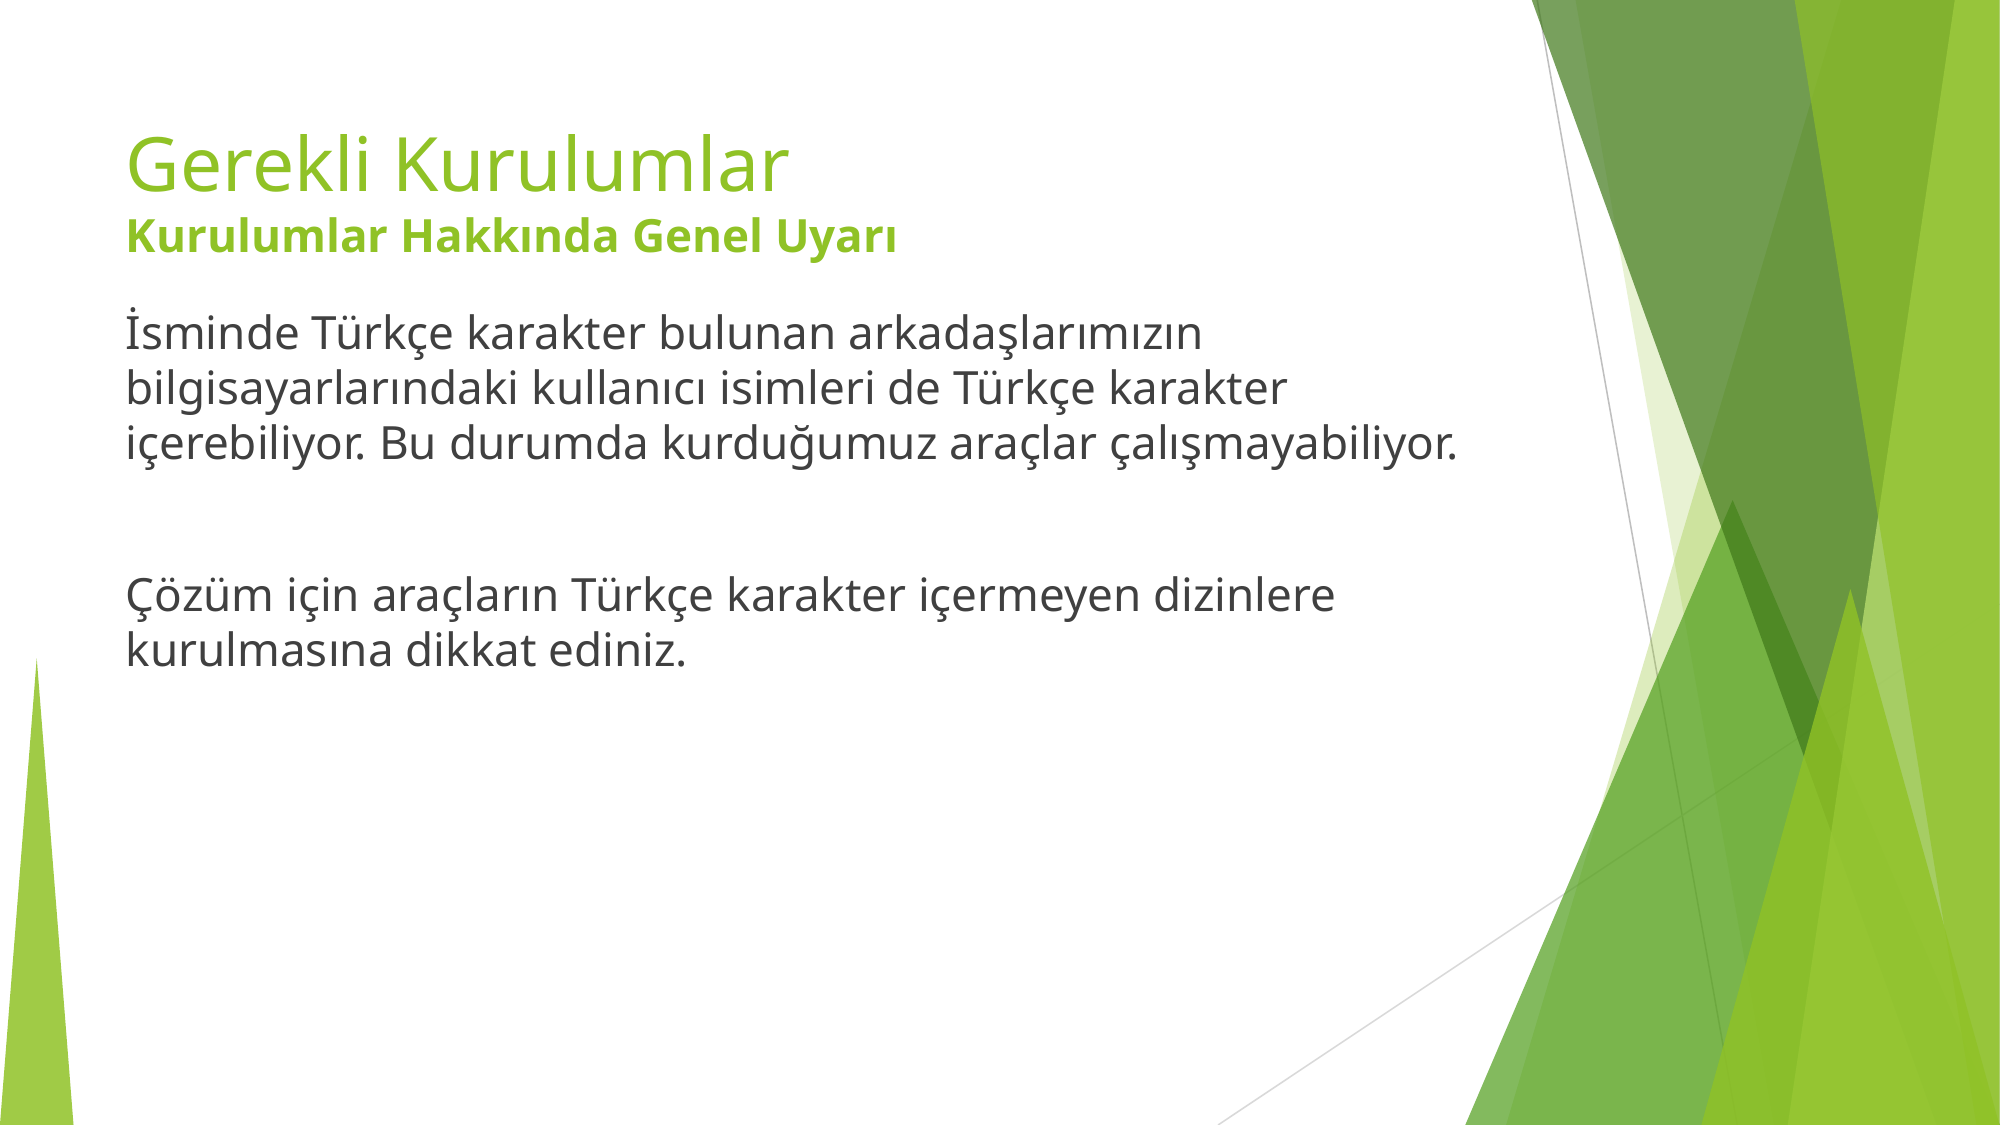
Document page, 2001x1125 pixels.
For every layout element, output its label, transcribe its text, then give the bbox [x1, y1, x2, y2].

list İsminde Türkçe karakter bulunan arkadaşlarımızın bilgisayarlarındaki kullanıcı isimleri de Türkçe karakter içerebiliyor. Bu durumda kurduğumuz araçlar çalışmayabiliyor. Çözüm için araçların Türkçe karakter içermeyen dizinlere kurulmasına dikkat ediniz. [111, 296, 1522, 934]
title Gerekli Kurulumlar Kurulumlar Hakkında Genel Uyarı [111, 109, 1522, 296]
